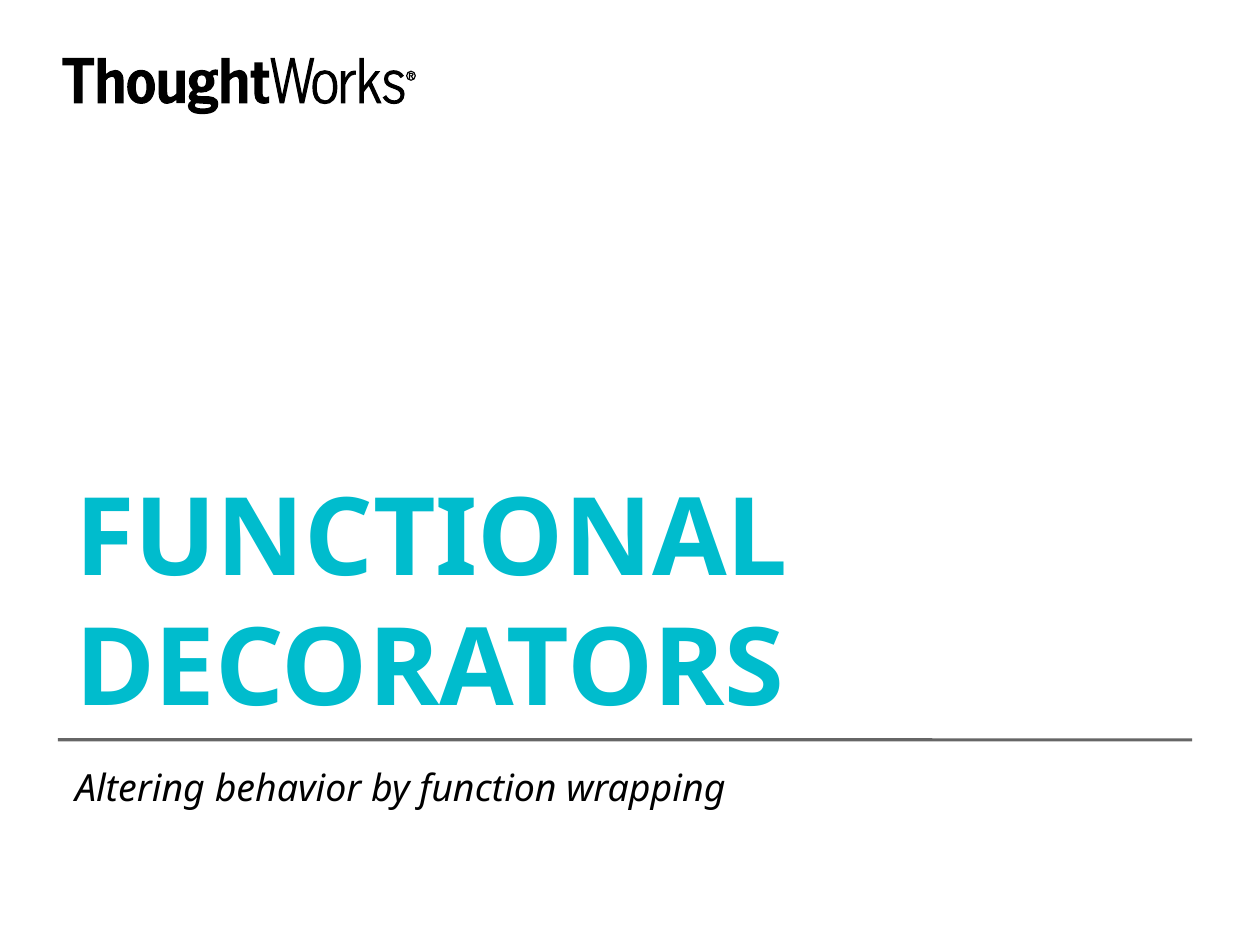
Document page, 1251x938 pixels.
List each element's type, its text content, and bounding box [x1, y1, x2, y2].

list Altering behavior by function wrapping [62, 751, 1188, 909]
title FUNCTIONAL DECORATORS [62, 437, 1188, 740]
